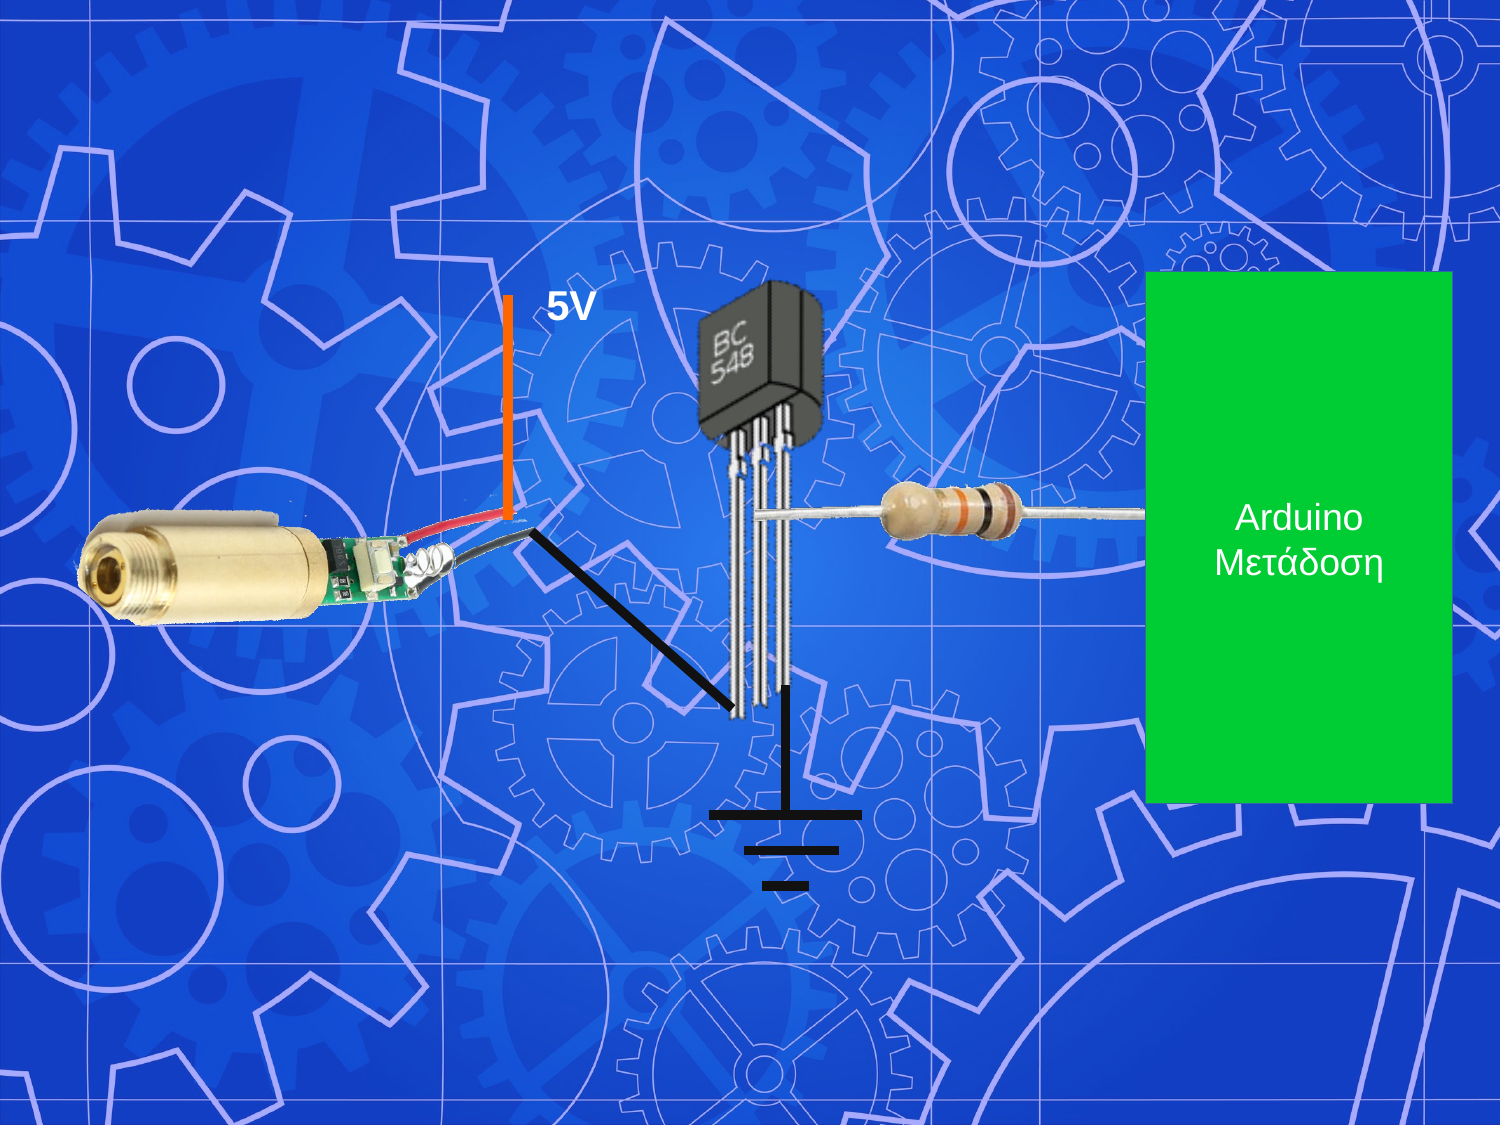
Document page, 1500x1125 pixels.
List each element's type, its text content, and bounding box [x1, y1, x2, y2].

picture [0, 0, 1500, 1125]
text_box 5V [531, 271, 673, 337]
text_box Arduino Μετάδοση [1145, 271, 1453, 804]
